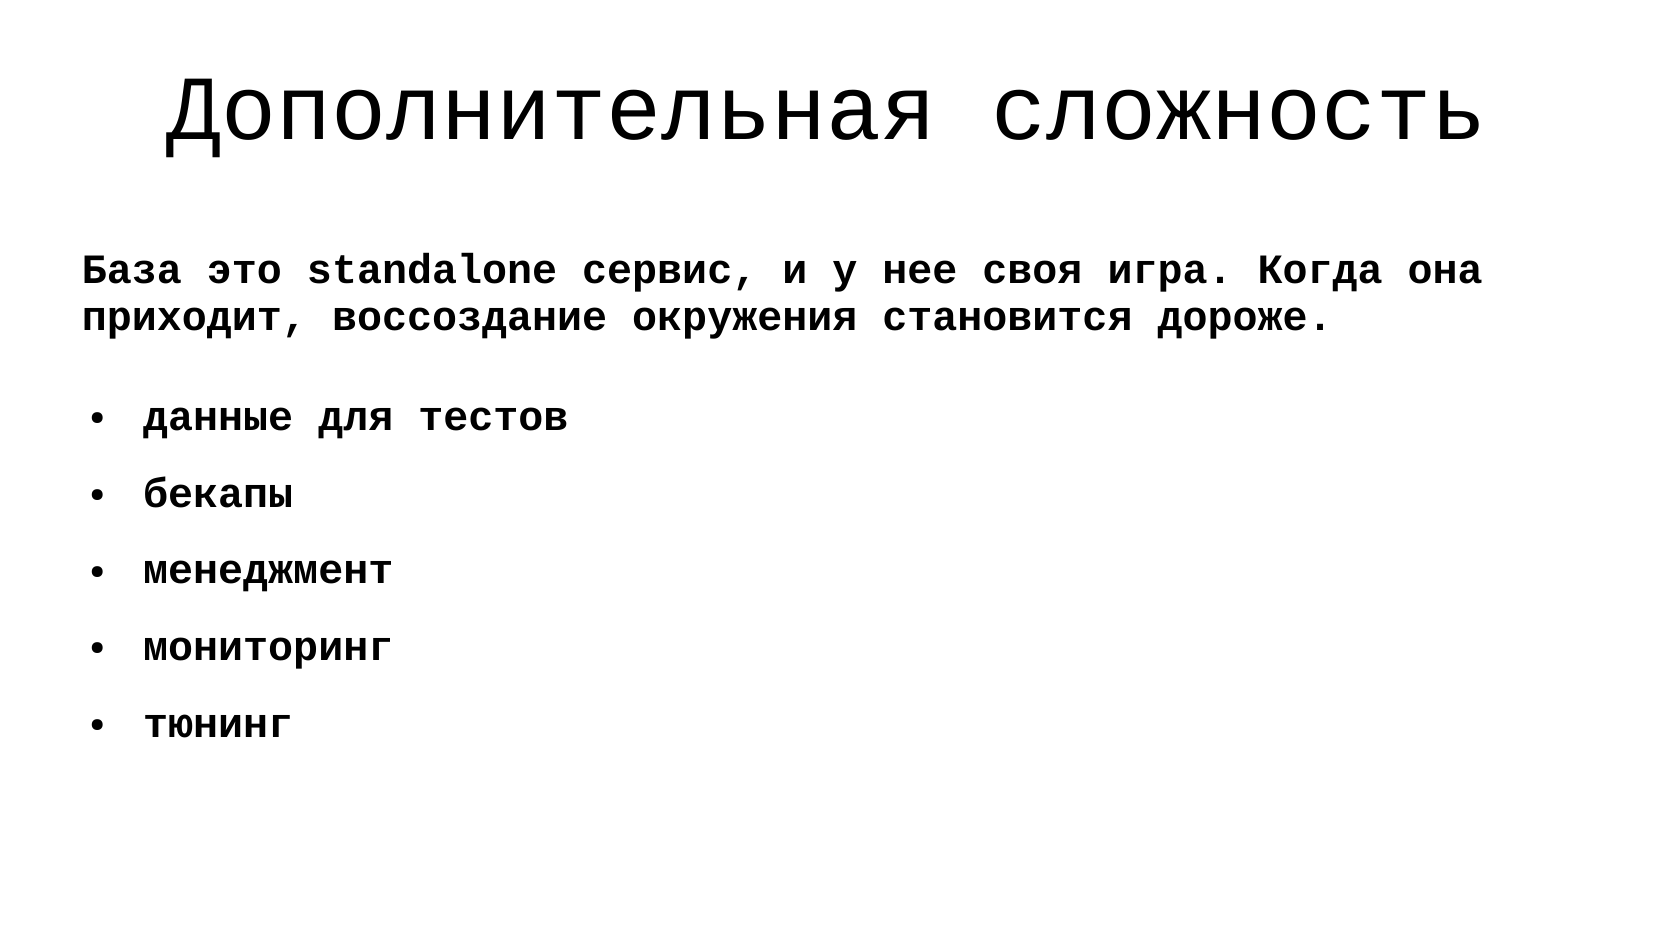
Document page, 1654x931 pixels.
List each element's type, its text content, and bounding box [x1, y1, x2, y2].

list данные для тестов бекапы менеджмент мониторинг тюнинг [72, 395, 1561, 773]
list База это standalone сервис, и у нее своя игра. Когда она приходит, воссоздание окружения становится дороже. [10, 248, 1500, 357]
title Дополнительная сложность [82, 37, 1571, 193]
